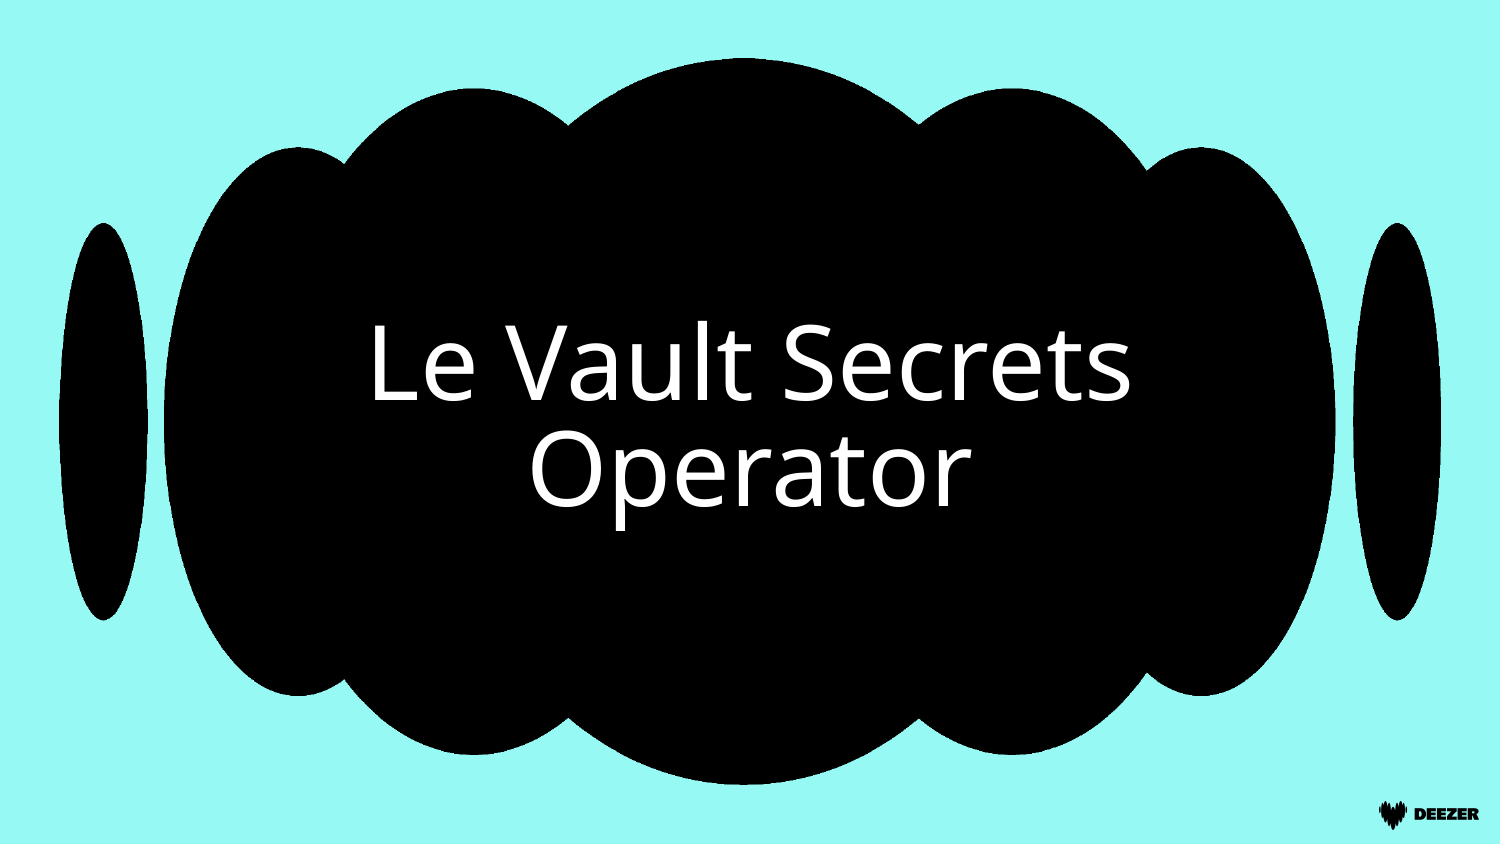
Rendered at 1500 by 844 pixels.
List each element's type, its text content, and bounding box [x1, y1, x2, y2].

title Le Vault Secrets Operator [241, 233, 1259, 611]
picture [59, 58, 1441, 785]
picture [1379, 801, 1479, 830]
